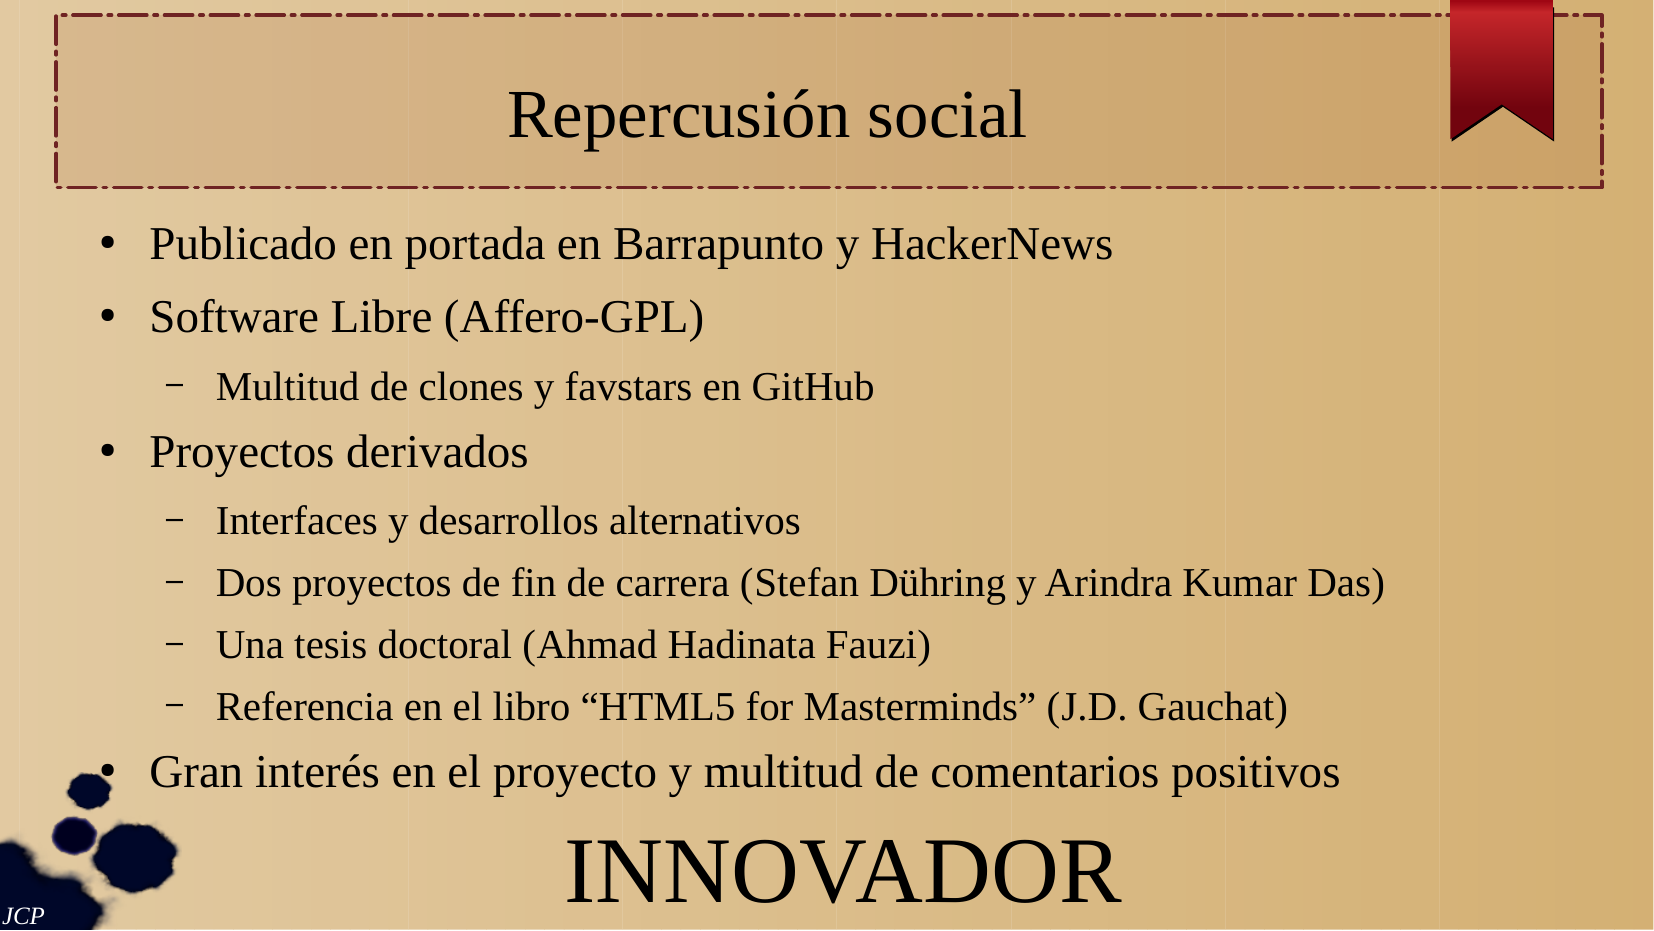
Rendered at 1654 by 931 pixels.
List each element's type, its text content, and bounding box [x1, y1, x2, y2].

title Repercusión social [82, 37, 1453, 193]
title JCP [0, 902, 48, 931]
list Publicado en portada en Barrapunto y HackerNews Software Libre (Affero-GPL) Multitud de clones y favstars en GitHub Proyectos derivados Interfaces y desarrollos alternativos Dos proyectos de fin de carrera (Stefan Dühring y Arindra Kumar Das) Una tesis doctoral (Ahmad Hadinata Fauzi) Referencia en el libro “HTML5 for Masterminds” (J.D. Gauchat) Gran interés en el proyecto y multitud de comentarios positivos INNOVADOR [82, 217, 1538, 931]
